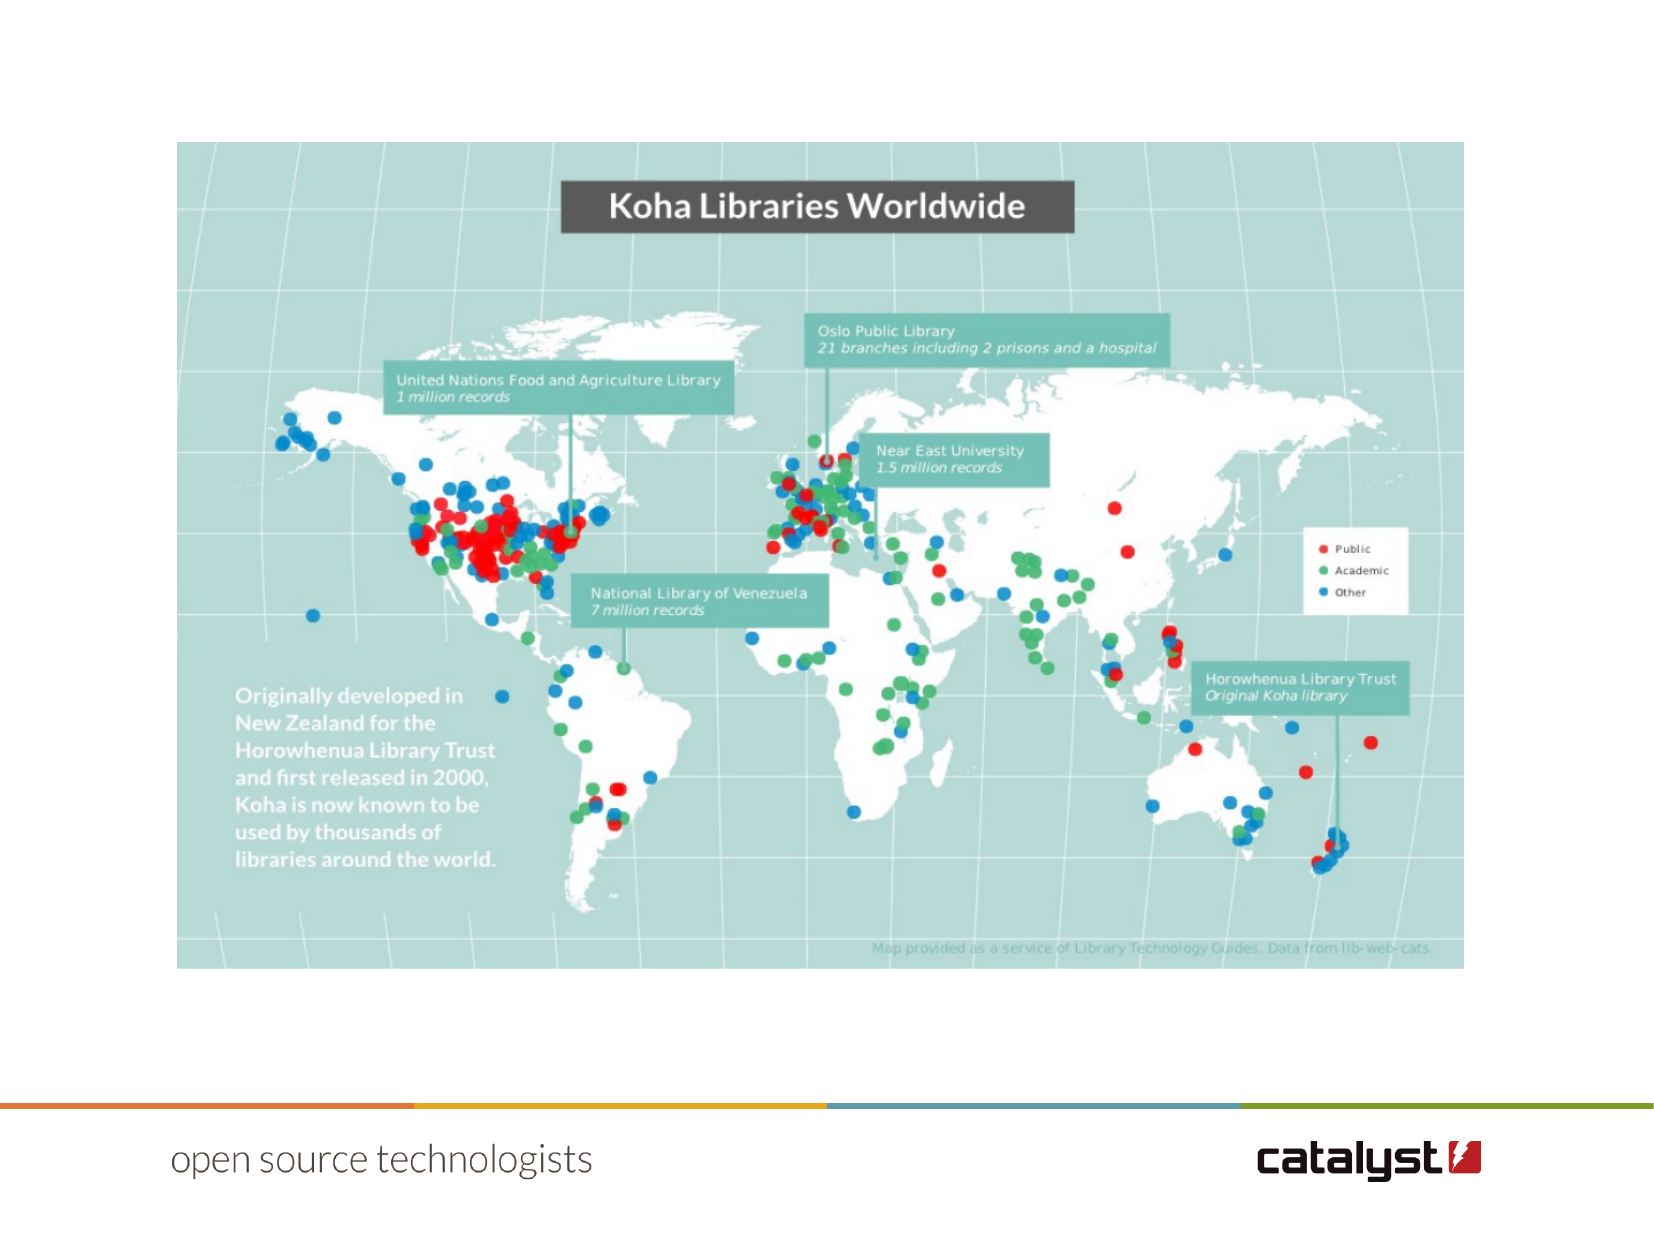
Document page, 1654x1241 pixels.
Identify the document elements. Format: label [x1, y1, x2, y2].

picture [177, 142, 1464, 969]
picture [0, 1103, 1654, 1182]
